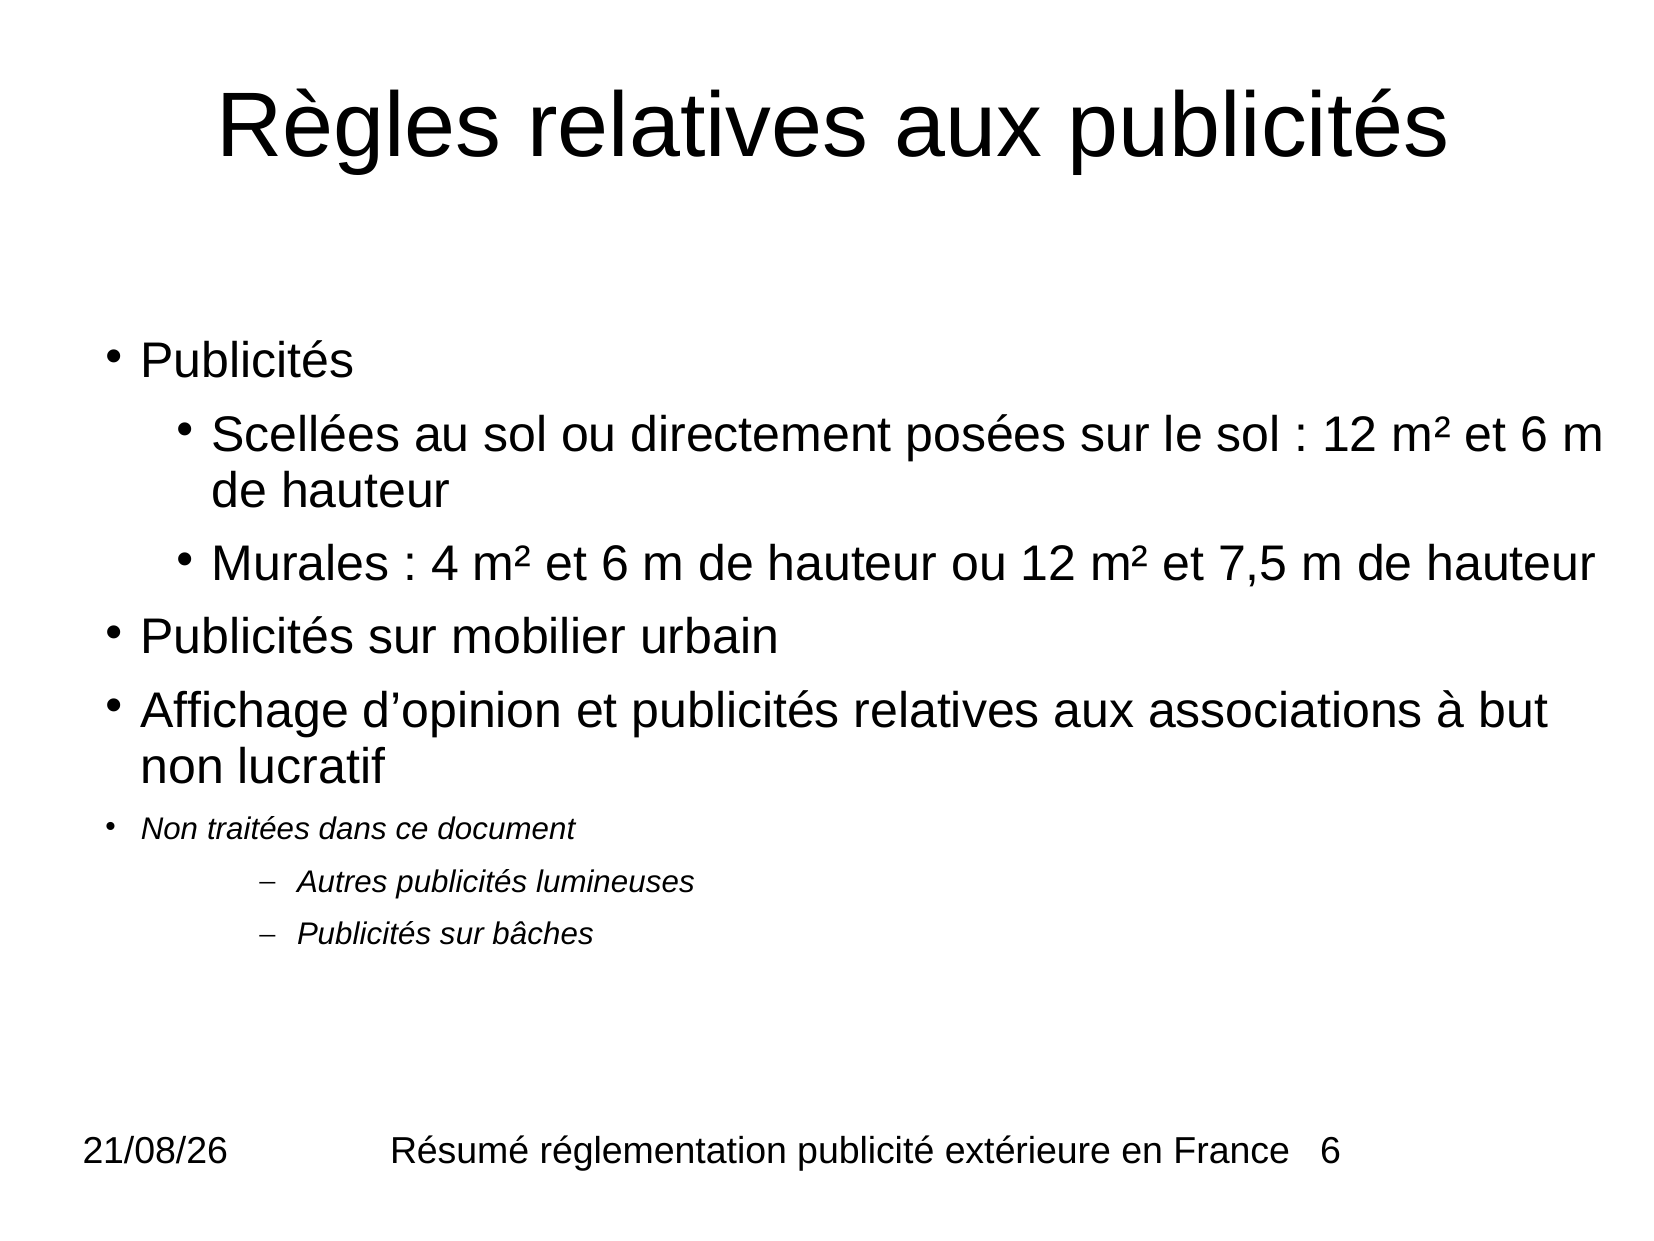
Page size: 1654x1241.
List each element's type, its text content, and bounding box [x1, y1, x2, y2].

title Règles relatives aux publicités [90, 19, 1579, 225]
text_box Publicités Scellées au sol ou directement posées sur le sol : 12 m² et 6 m de hauteur Murales : 4 m² et 6 m de hauteur ou 12 m² et 7,5 m de hauteur Publicités sur mobilier urbain Affichage d’opinion et publicités relatives aux associations à but non lucratif Non traitées dans ce document Autres publicités lumineuses Publicités sur bâches [34, 329, 1636, 856]
